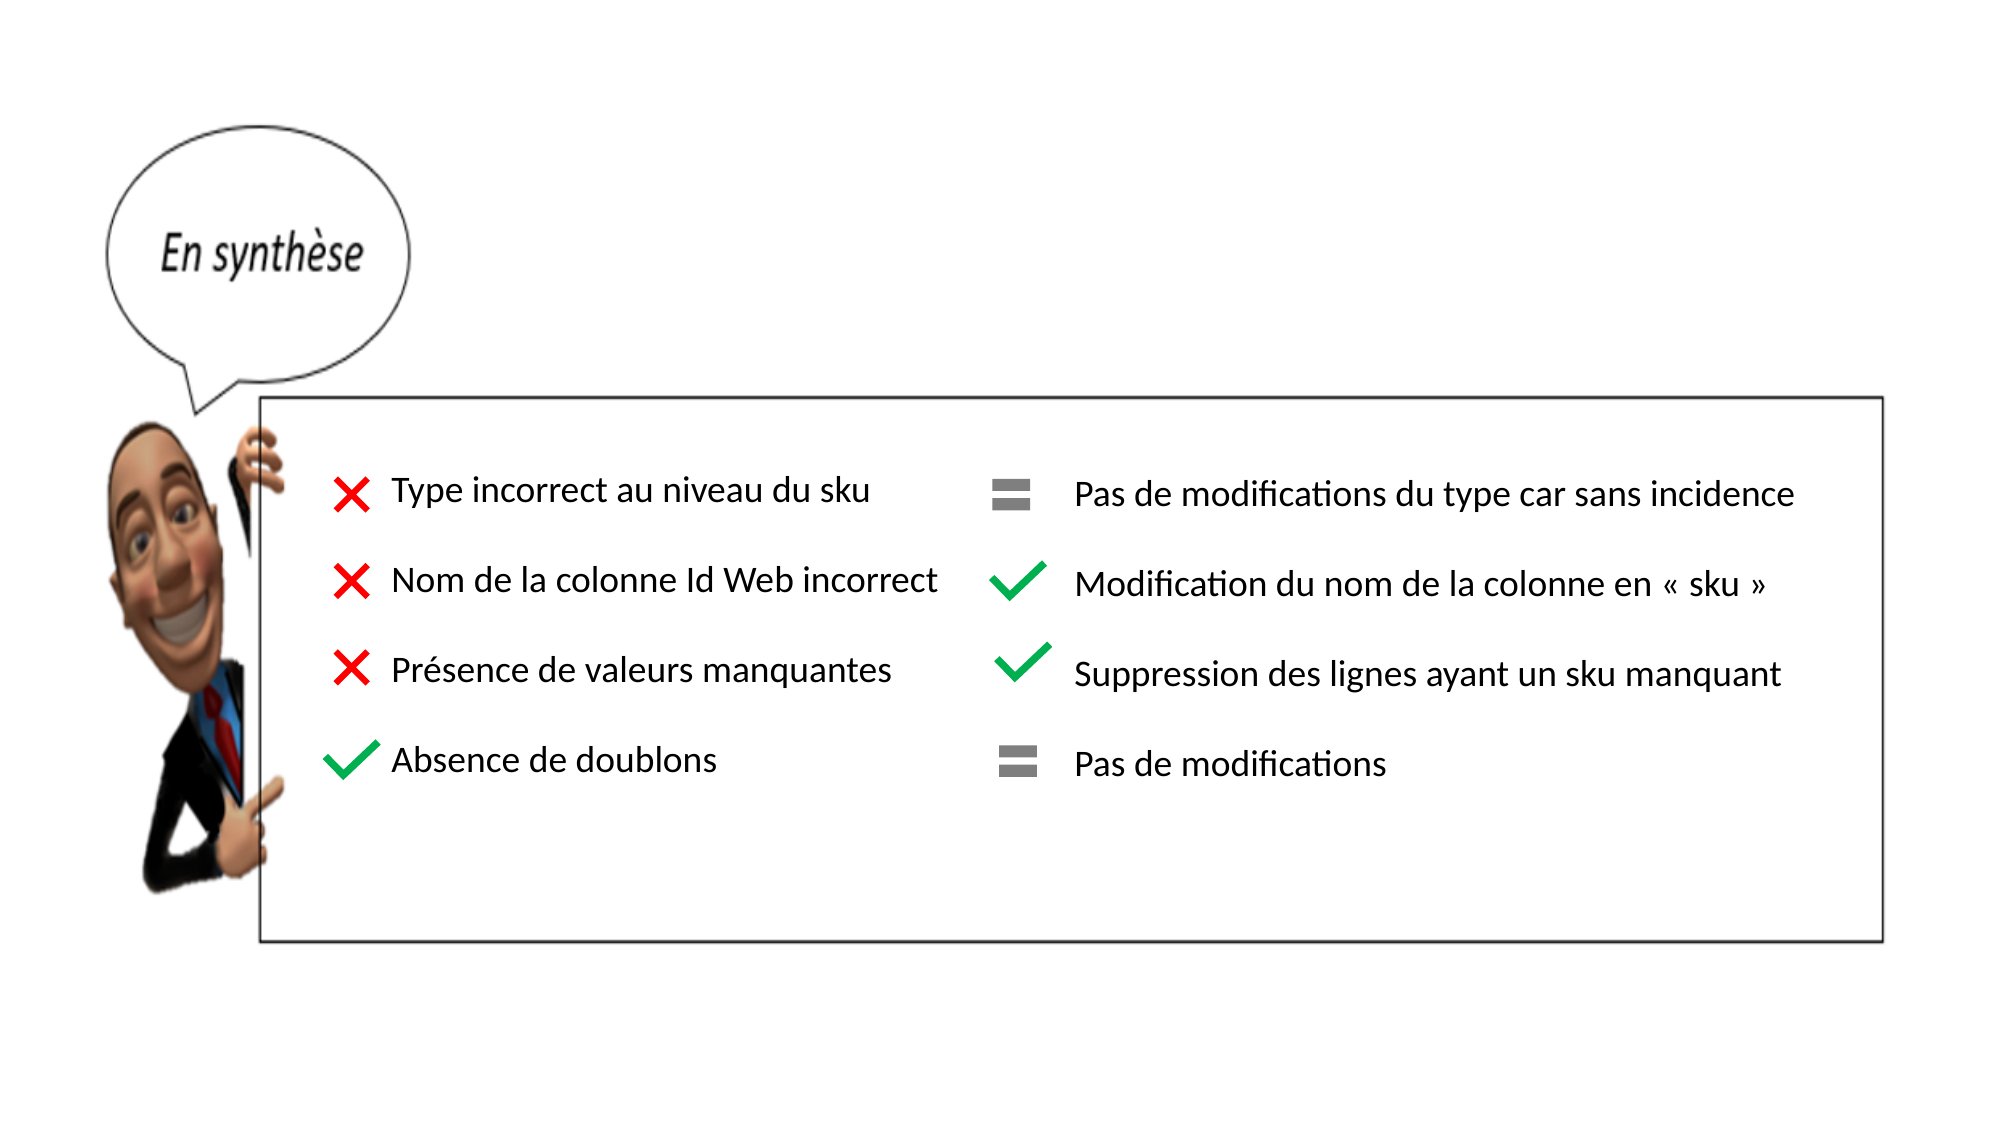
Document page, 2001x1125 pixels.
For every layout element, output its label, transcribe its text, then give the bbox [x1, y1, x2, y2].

picture [46, 95, 1982, 1061]
text_box Pas de modifications du type car sans incidence Modification du nom de la colonne en « sku » Suppression des lignes ayant un sku manquant Pas de modifications [1059, 461, 1886, 841]
text_box Type incorrect au niveau du sku Nom de la colonne Id Web incorrect Présence de valeurs manquantes Absence de doublons [376, 457, 1113, 791]
